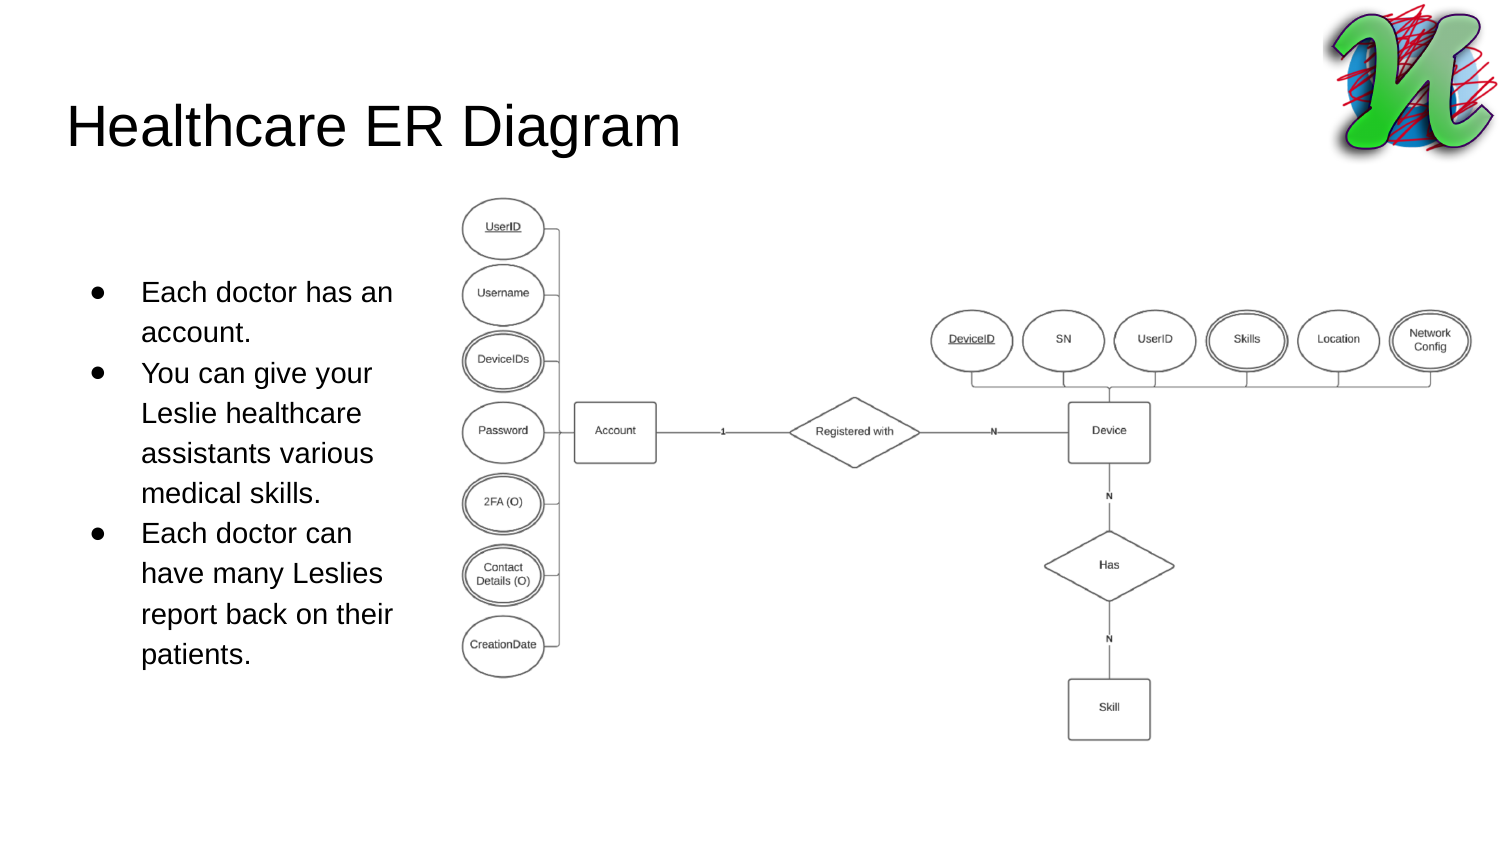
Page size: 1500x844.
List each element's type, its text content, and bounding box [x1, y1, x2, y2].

list Each doctor has an account. You can give your Leslie healthcare assistants various medical skills. Each doctor can have many Leslies report back on their patients. [51, 189, 427, 750]
title Healthcare ER Diagram [51, 72, 1449, 167]
picture [452, 189, 1481, 750]
picture [1322, 0, 1500, 170]
